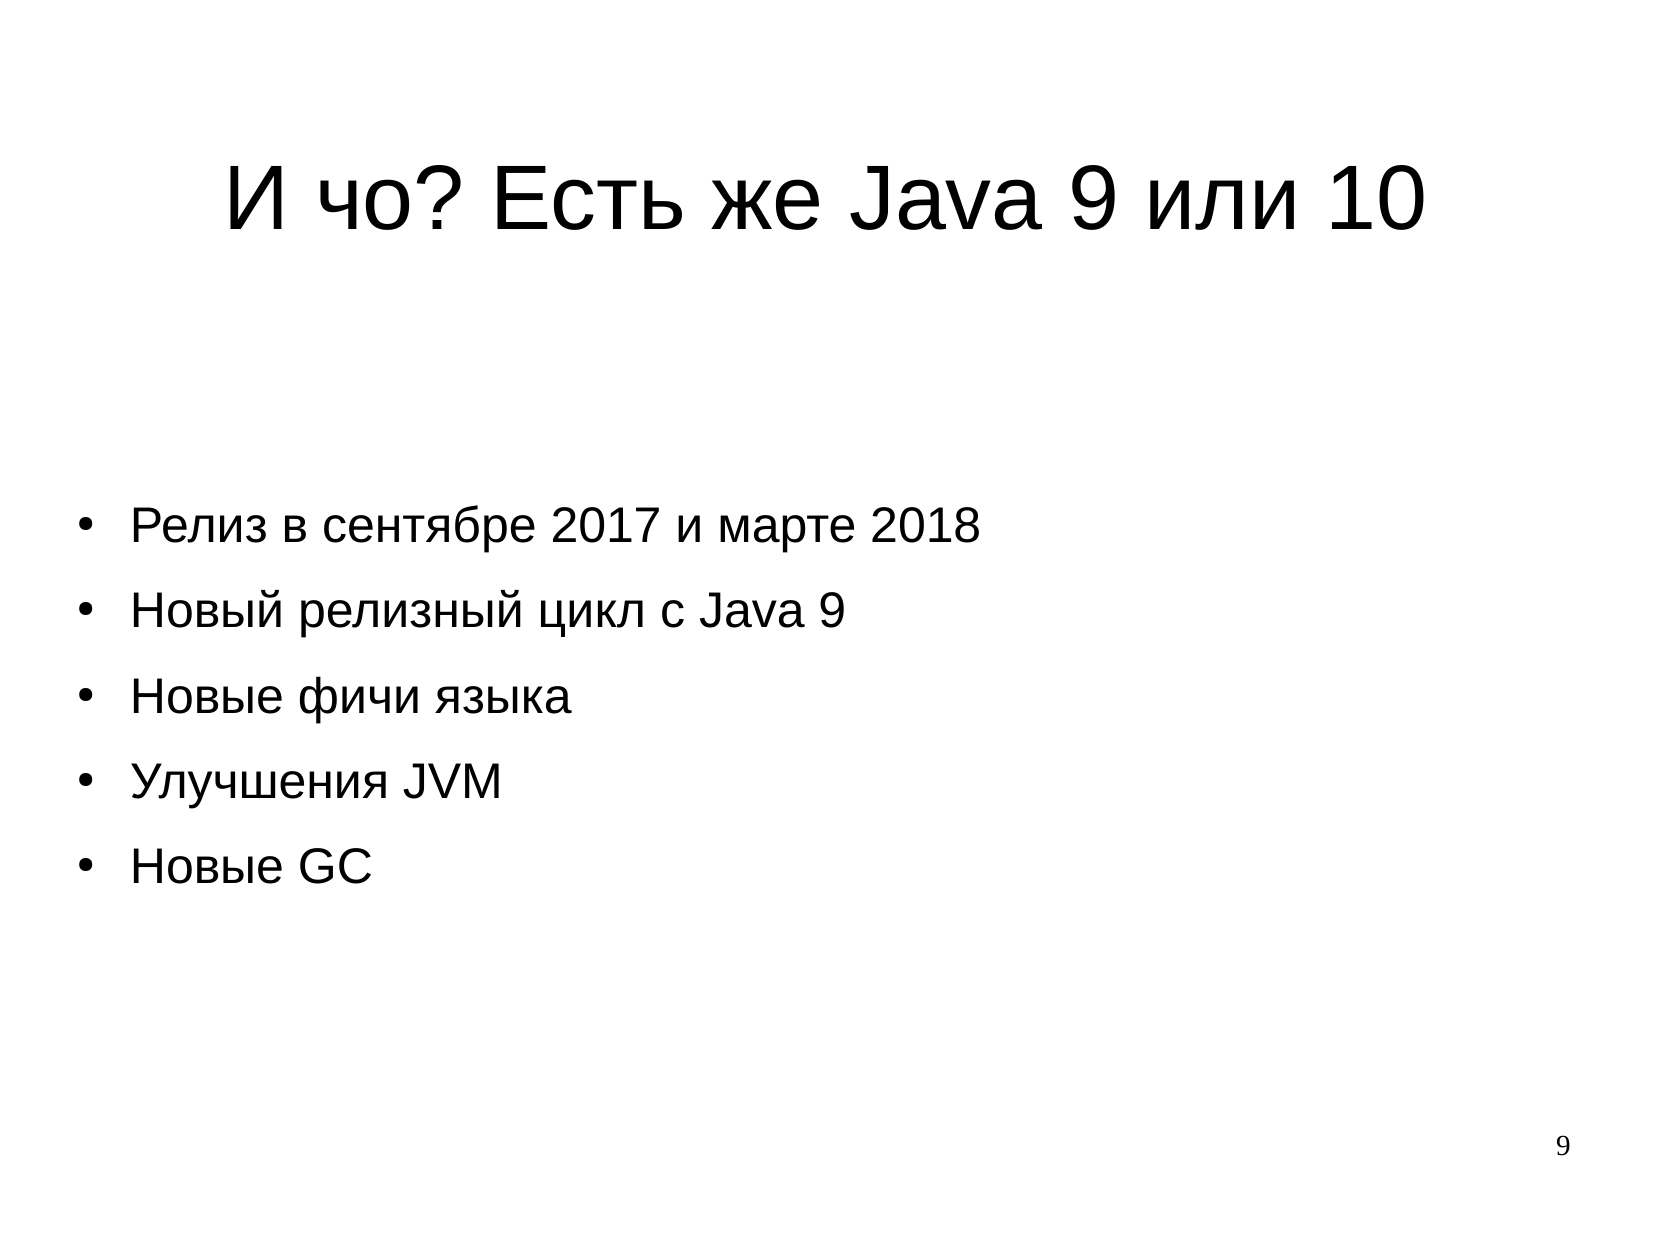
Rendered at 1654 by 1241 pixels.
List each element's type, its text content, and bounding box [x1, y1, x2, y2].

title И чо? Есть же Java 9 или 10 [82, 94, 1571, 302]
list Релиз в сентябре 2017 и марте 2018 Новый релизный цикл с Java 9 Новые фичи языка Улучшения JVM Новые GC [59, 497, 1548, 1217]
